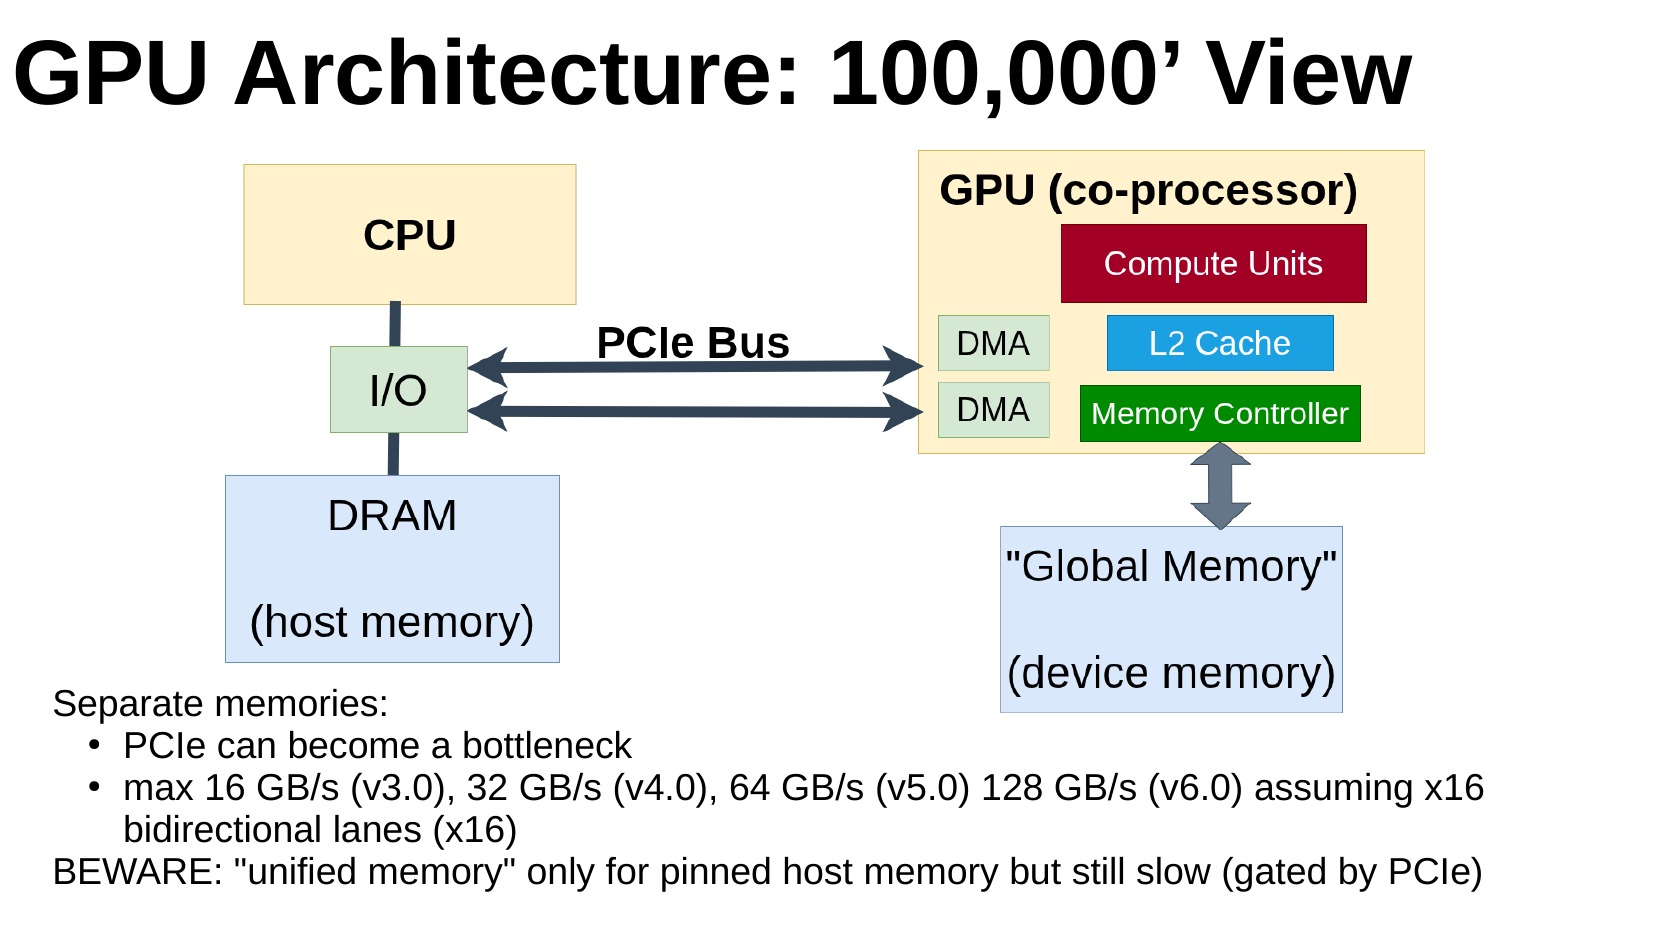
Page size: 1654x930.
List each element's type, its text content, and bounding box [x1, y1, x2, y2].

text_box Separate memories: PCIe can become a bottleneck max 16 GB/s (v3.0), 32 GB/s (v4.0), 64 GB/s (v5.0) 128 GB/s (v6.0) assuming x16 bidirectional lanes (x16) BEWARE: "unified memory" only for pinned host memory but still slow (gated by PCIe) [37, 675, 1613, 905]
title GPU Architecture: 100,000’ View [12, 0, 1501, 151]
picture [225, 150, 1425, 675]
